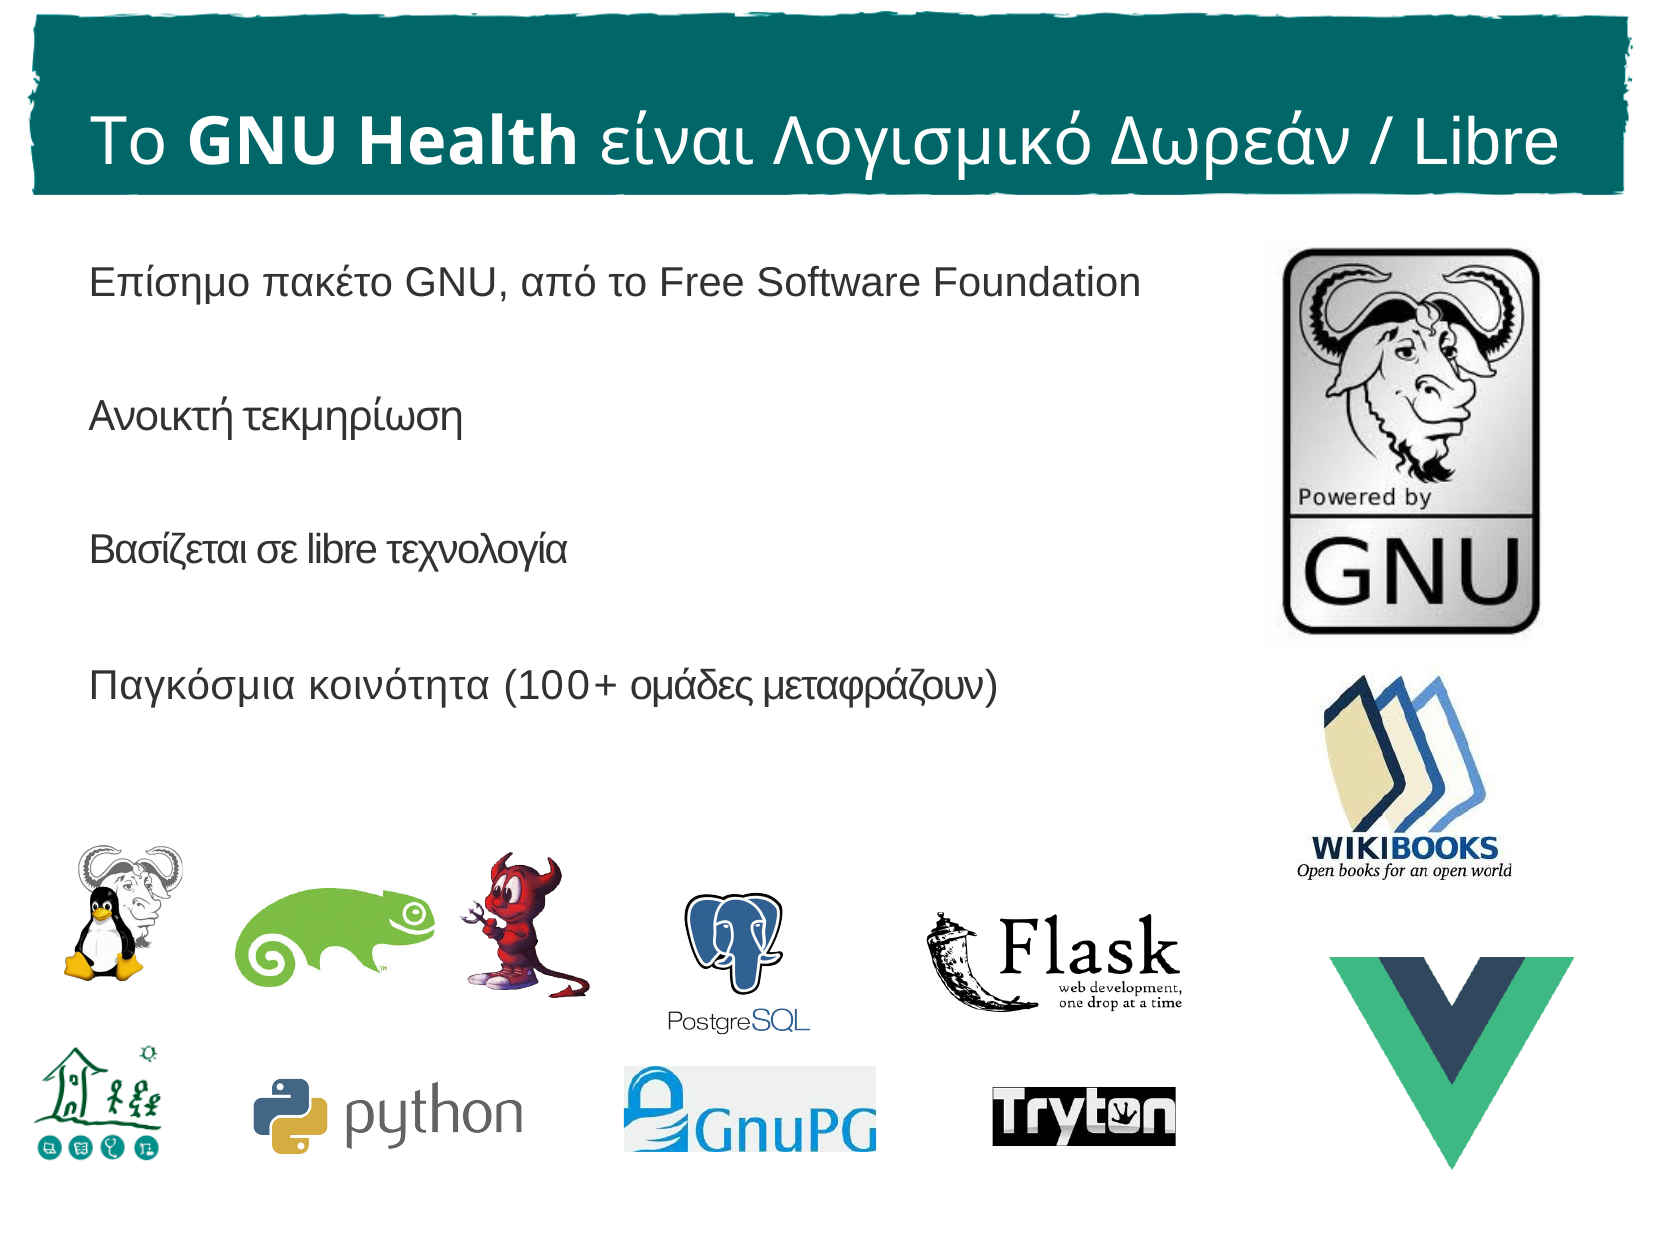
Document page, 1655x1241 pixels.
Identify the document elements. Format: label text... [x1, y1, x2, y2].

text_box [919, 908, 1188, 1013]
title Το GNU Health είναι Λογισμικό Δωρεάν / Libre [48, 74, 1607, 179]
picture [0, 0, 1654, 1211]
text_box [624, 1066, 876, 1152]
text_box [1297, 666, 1511, 880]
text_box [456, 851, 591, 999]
text_box [993, 1088, 1176, 1146]
text_box Επίσημο πακέτο GNU, από το Free Software Foundation Ανοικτή τεκμηρίωση Βασίζεται σε libre τεχνολογία Παγκόσμια κοινότητα (100+ομάδες μεταφράζουν) [86, 255, 1252, 892]
text_box [1264, 236, 1549, 646]
text_box [64, 845, 182, 980]
text_box [251, 1077, 525, 1155]
text_box [654, 869, 819, 1052]
